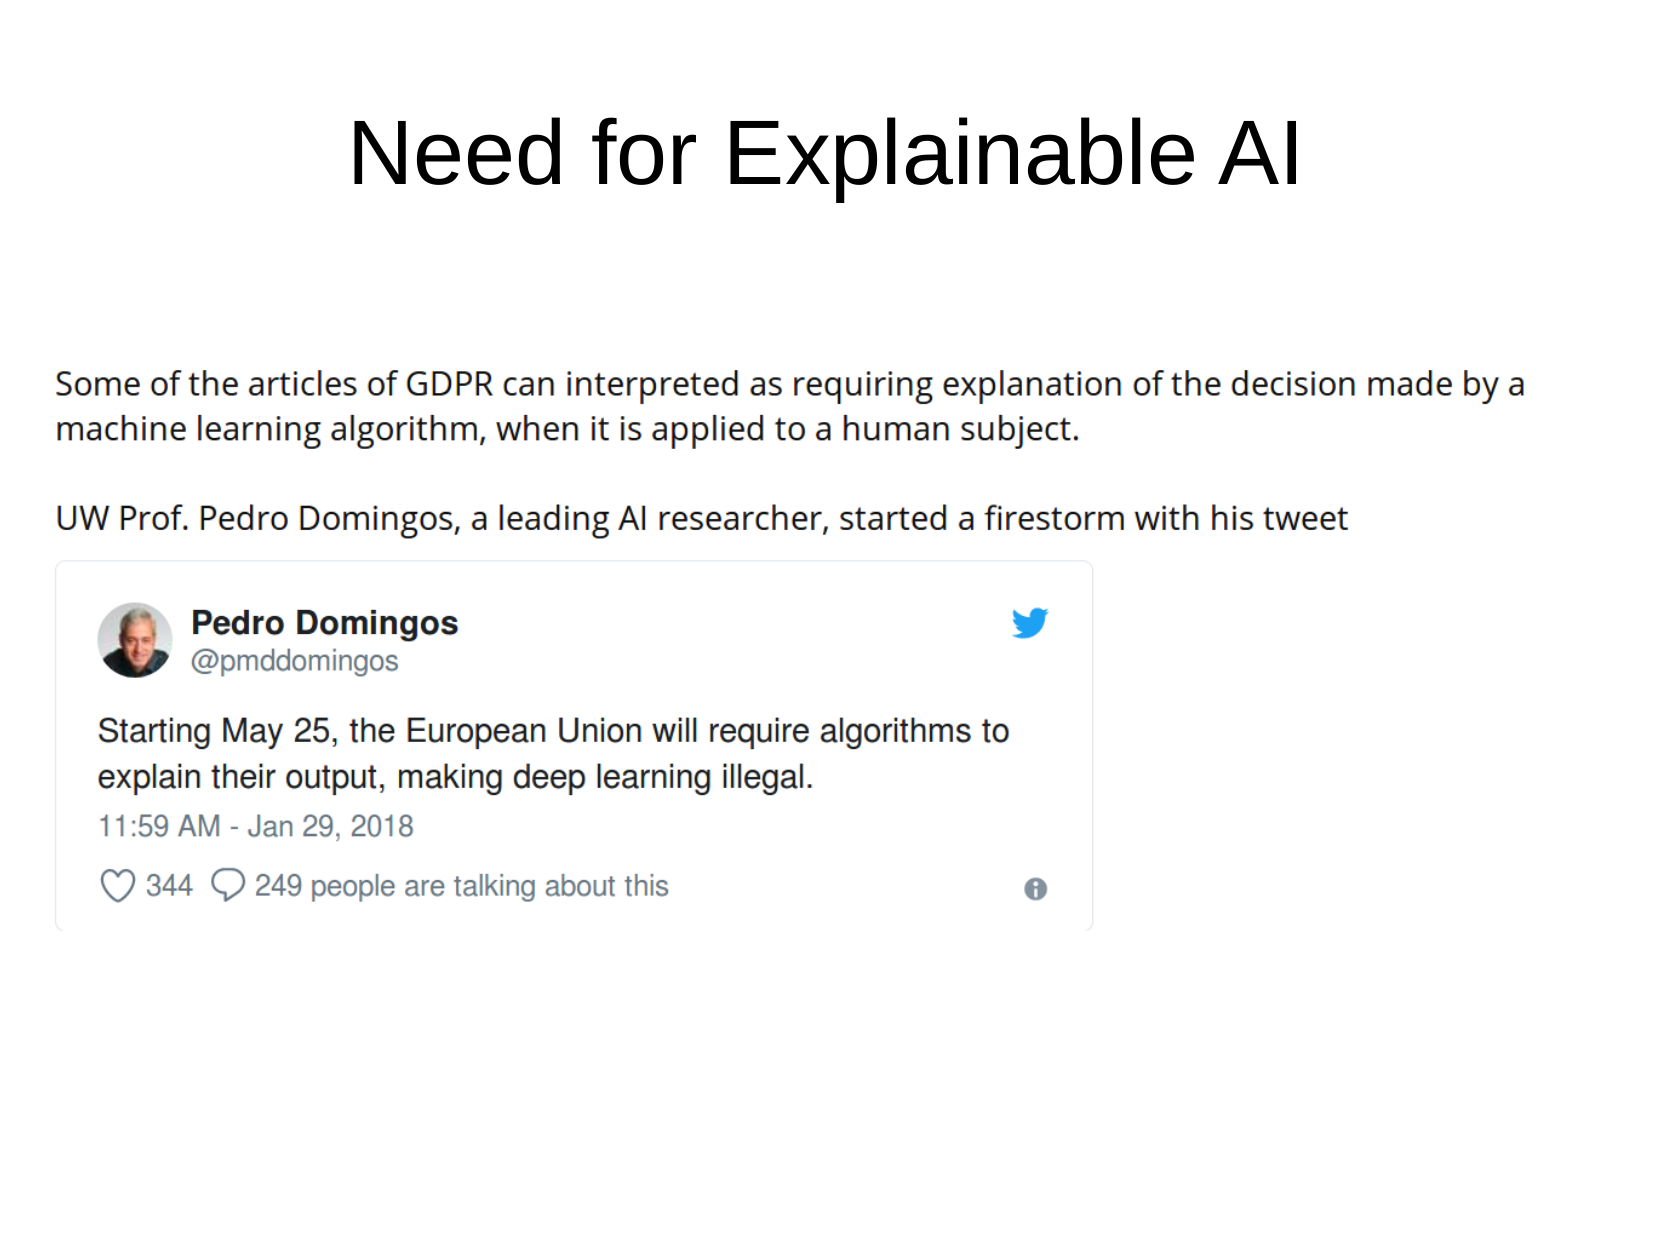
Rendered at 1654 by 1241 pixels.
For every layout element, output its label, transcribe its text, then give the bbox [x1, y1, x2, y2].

title Need for Explainable AI [82, 49, 1571, 257]
picture [45, 360, 1553, 931]
